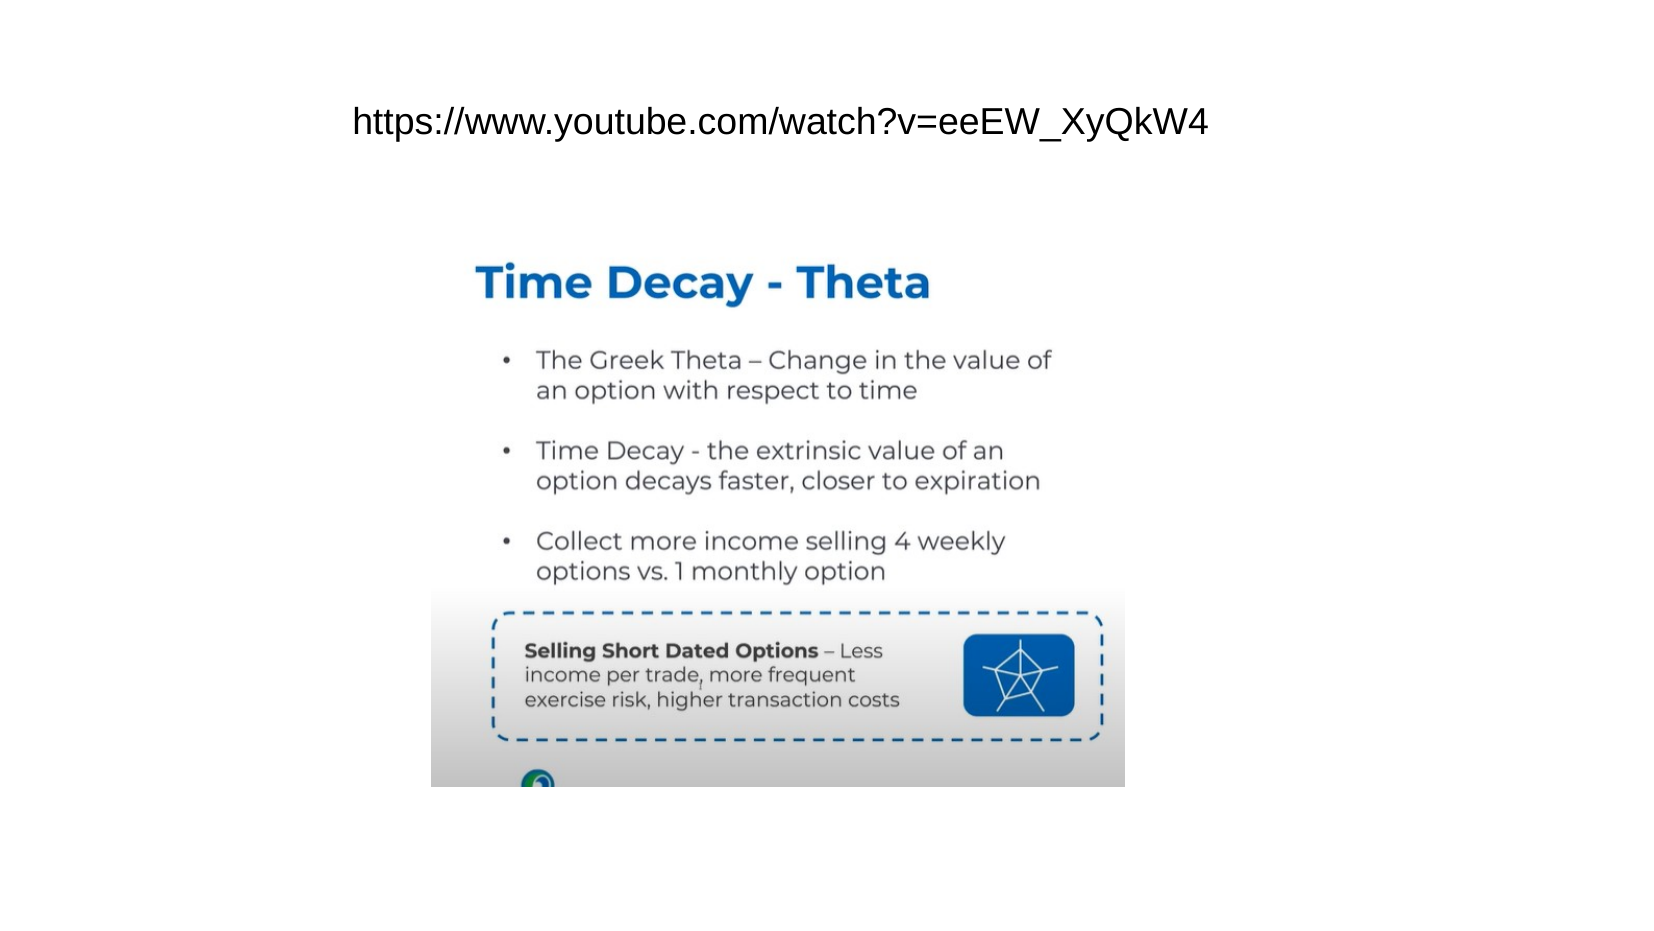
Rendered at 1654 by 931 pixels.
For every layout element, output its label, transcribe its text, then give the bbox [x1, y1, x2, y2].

text_box https://www.youtube.com/watch?v=eeEW_XyQkW4 [337, 93, 1225, 151]
picture [431, 224, 1126, 787]
